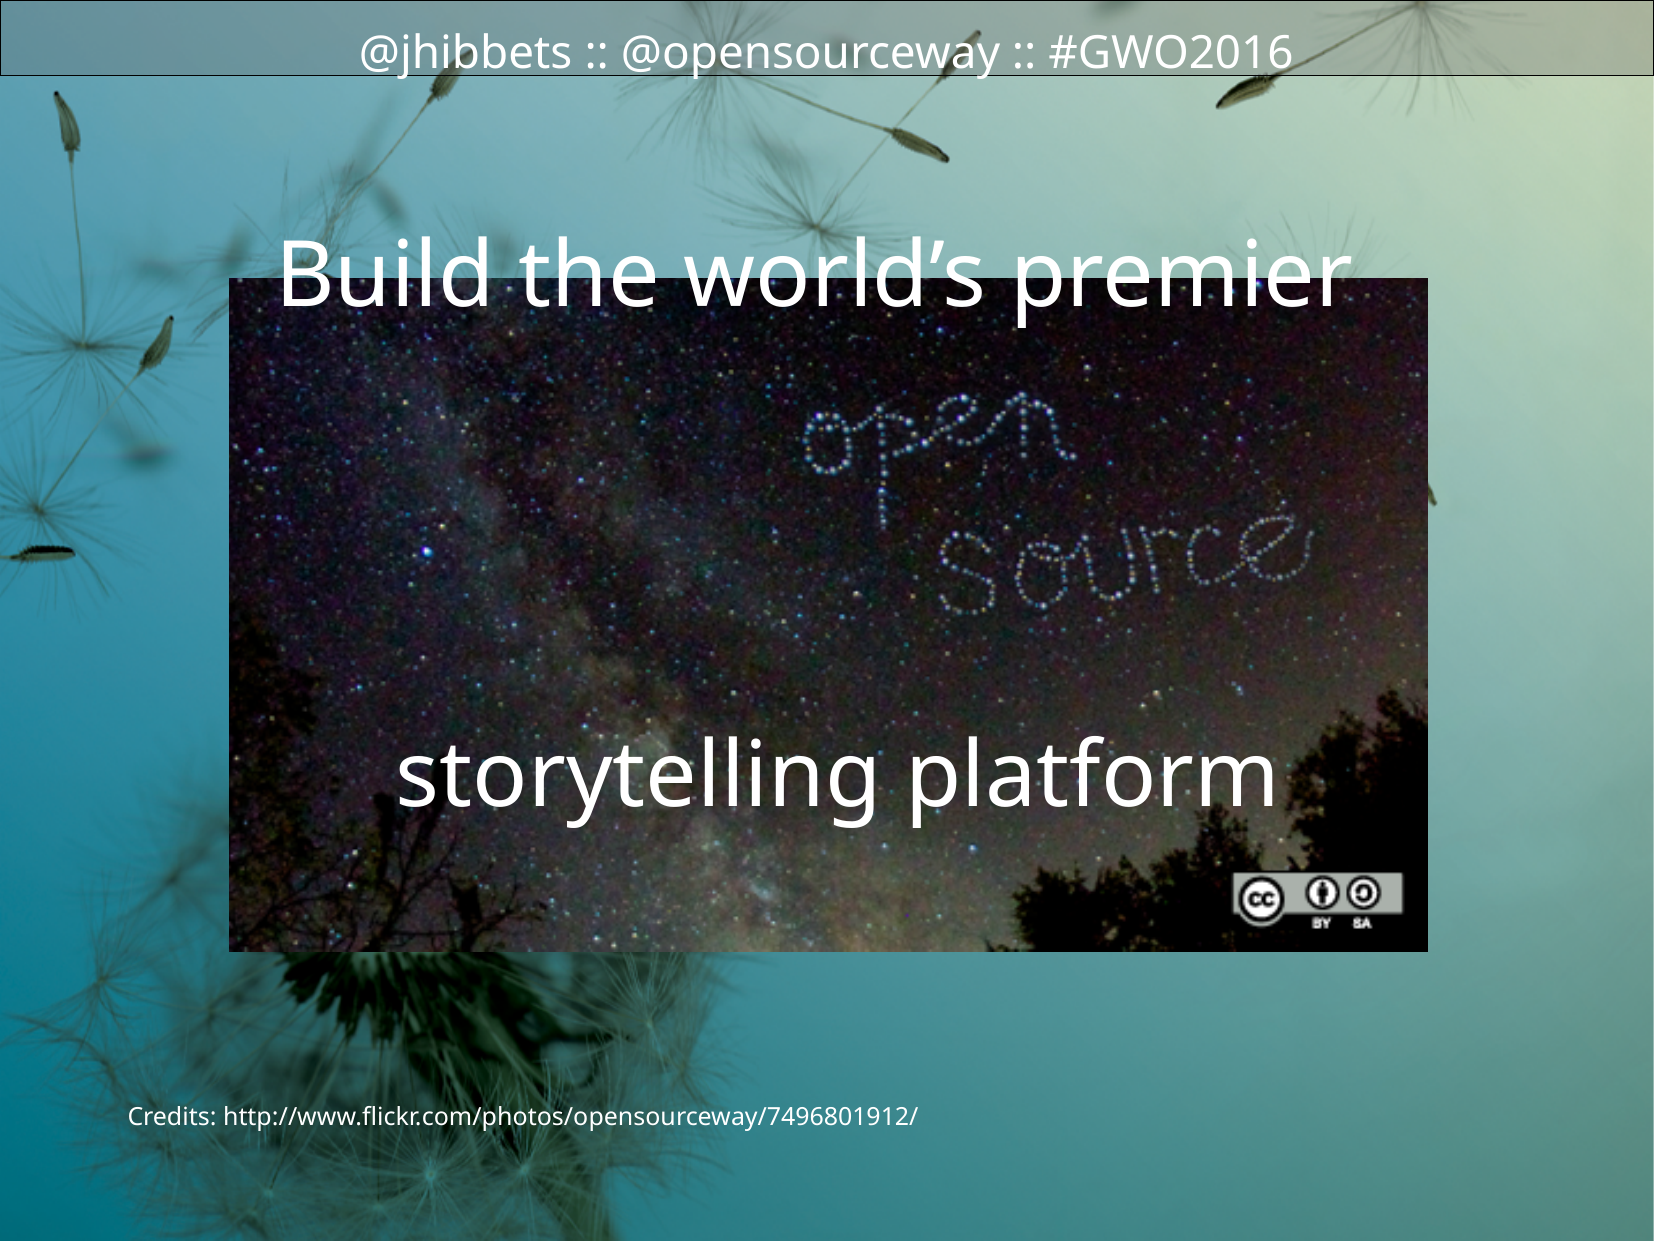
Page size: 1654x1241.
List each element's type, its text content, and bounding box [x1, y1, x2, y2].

title Build the world’s premier storytelling platform [82, 290, 1571, 752]
picture [0, 76, 1654, 1241]
text_box Credits: http://www.flickr.com/photos/opensourceway/7496801912/ [112, 1091, 1171, 1132]
